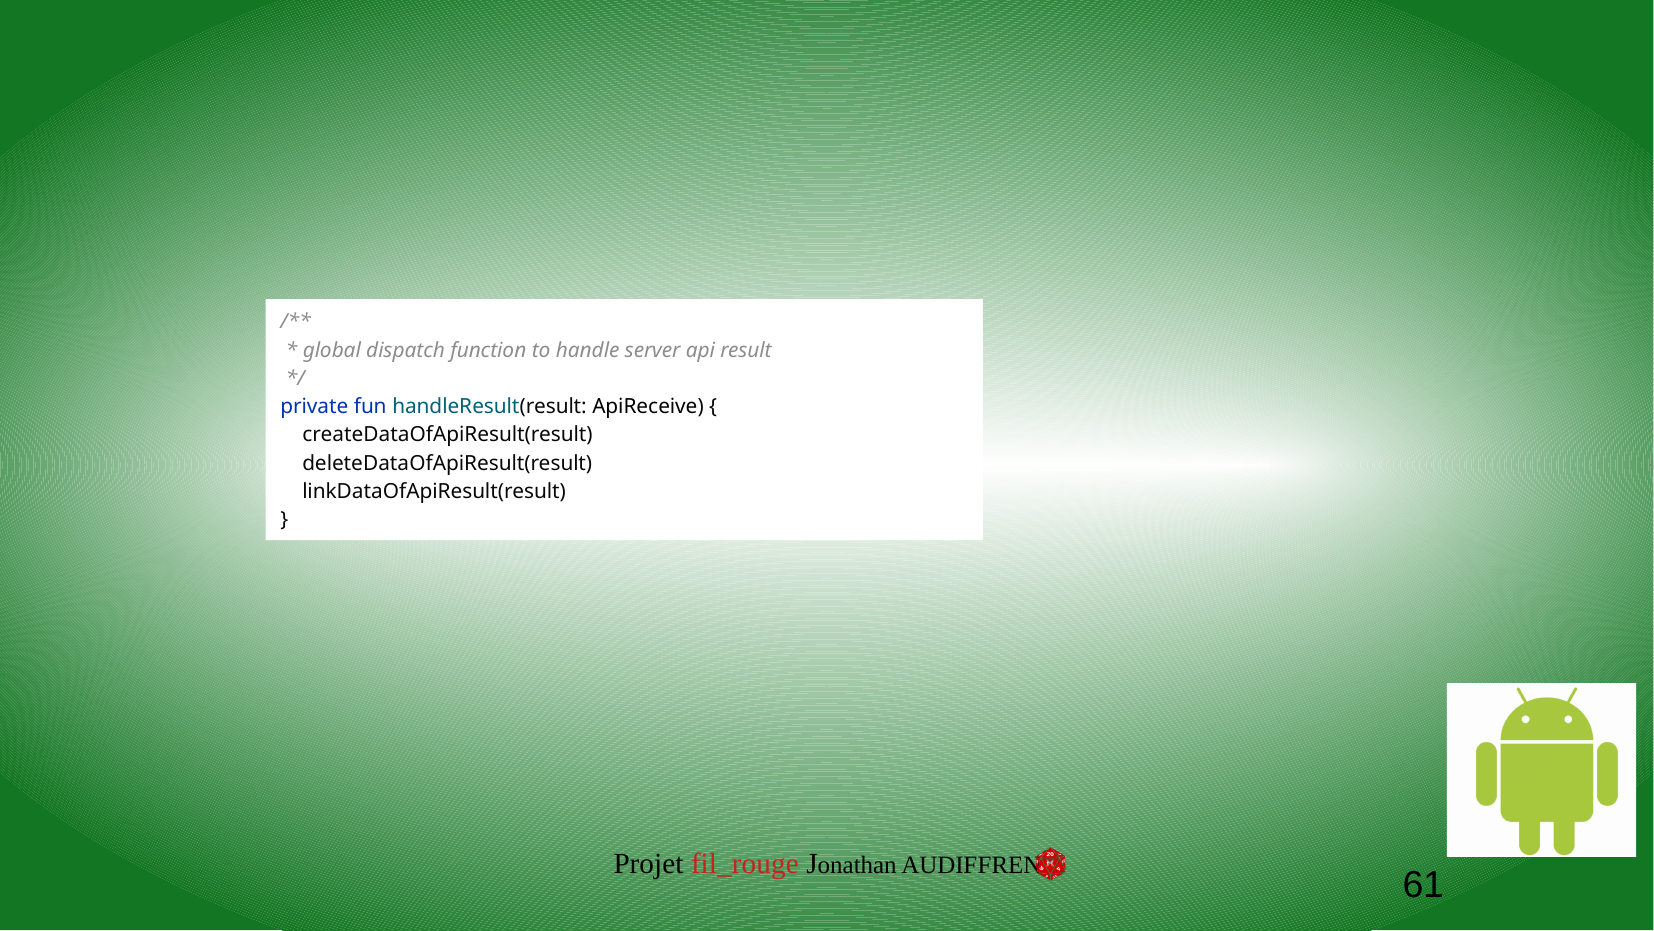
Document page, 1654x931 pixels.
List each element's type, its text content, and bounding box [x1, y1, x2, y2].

text_box /** * global dispatch function to handle server api result */ private fun handleResult(result: ApiReceive) { createDataOfApiResult(result) deleteDataOfApiResult(result) linkDataOfApiResult(result) } [265, 299, 983, 502]
picture [1033, 847, 1067, 881]
picture [1446, 683, 1637, 857]
